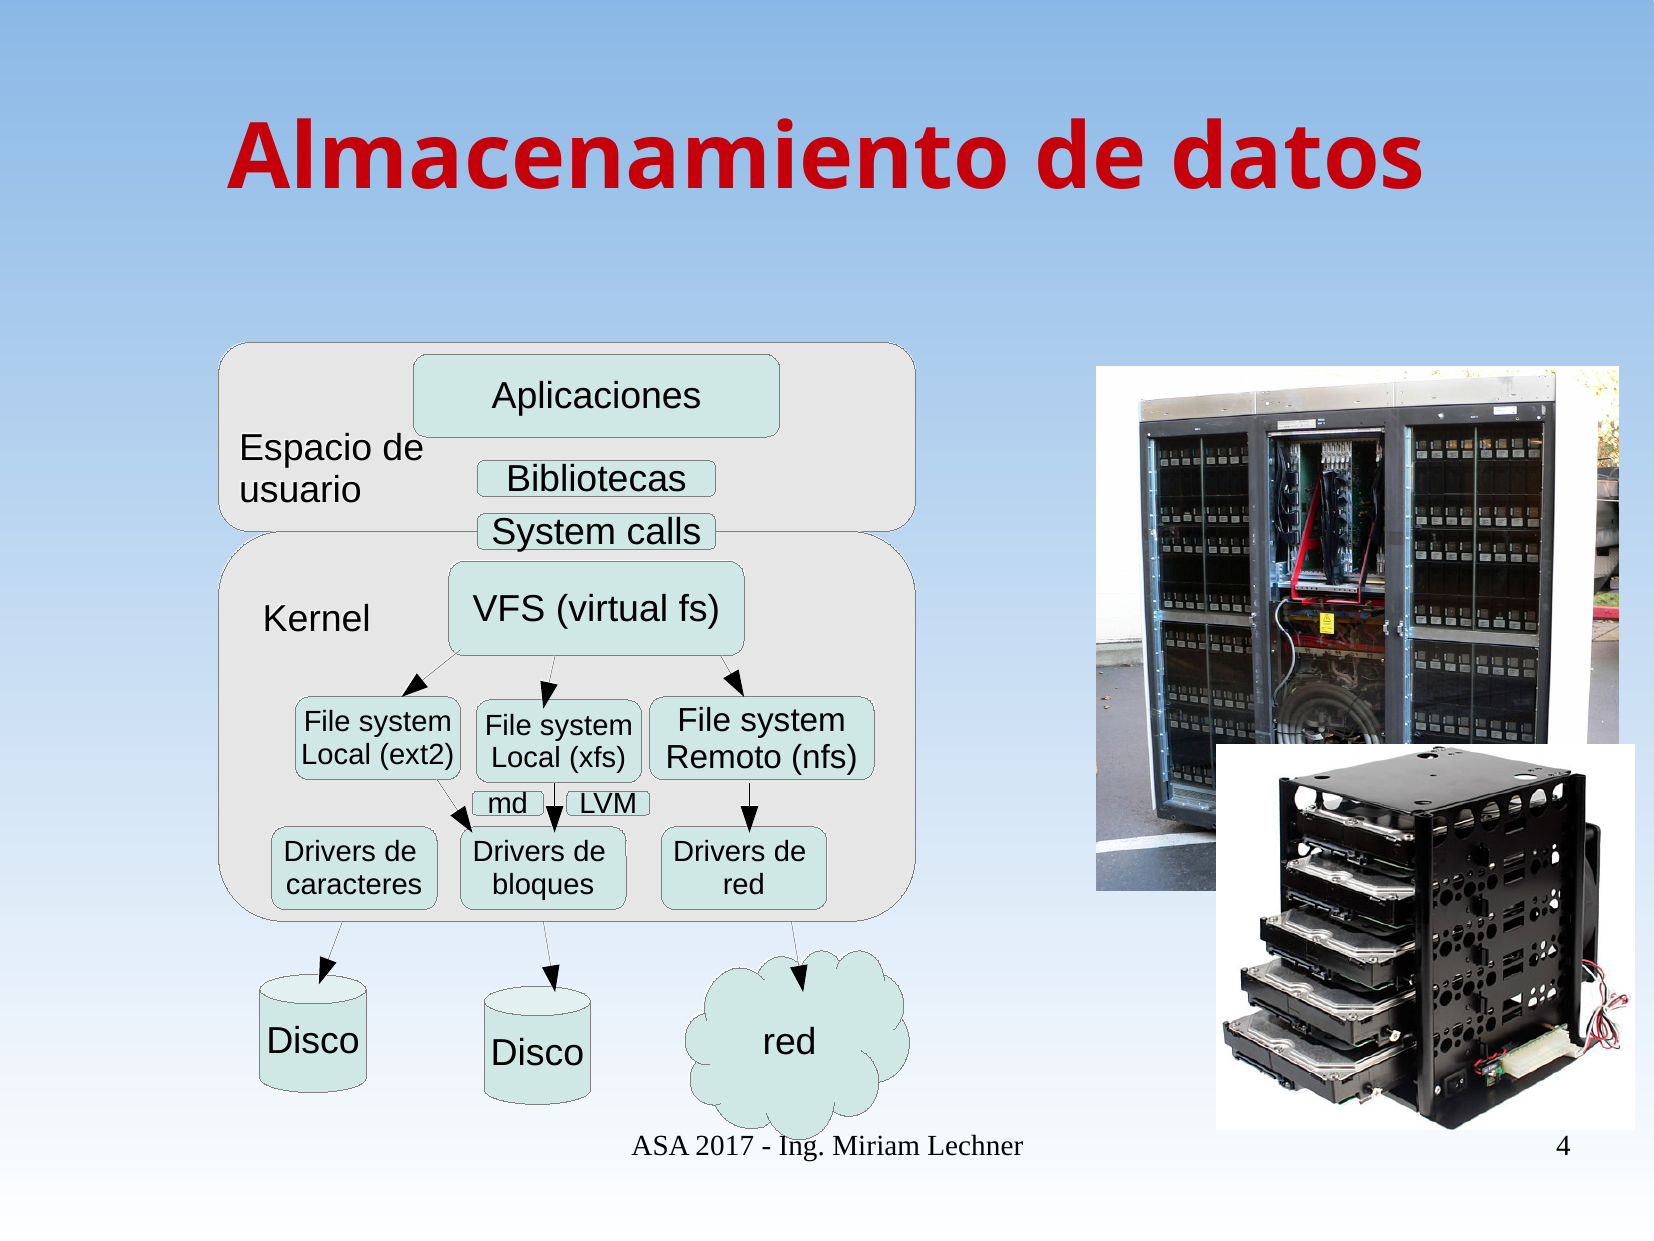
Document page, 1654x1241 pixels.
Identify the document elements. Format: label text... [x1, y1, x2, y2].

text_box Bibliotecas [477, 460, 716, 497]
text_box md [472, 791, 544, 816]
text_box red [685, 950, 910, 1140]
text_box [218, 342, 916, 922]
text_box File system Local (xfs) [476, 699, 642, 783]
text_box Aplicaciones [413, 354, 780, 438]
text_box File system Local (ext2) [295, 696, 461, 780]
text_box Drivers de caracteres [271, 826, 438, 910]
text_box Espacio de usuario [224, 419, 440, 519]
text_box LVM [566, 791, 650, 816]
picture [1096, 366, 1635, 1130]
text_box Drivers de bloques [460, 826, 627, 910]
text_box System calls [477, 513, 716, 550]
text_box Disco [484, 1003, 591, 1105]
text_box File system Remoto (nfs) [649, 696, 875, 780]
title Almacenamiento de datos [82, 49, 1571, 257]
text_box VFS (virtual fs) [448, 561, 745, 656]
text_box Drivers de red [661, 826, 827, 910]
text_box Kernel [248, 590, 386, 648]
text_box Disco [259, 990, 367, 1093]
